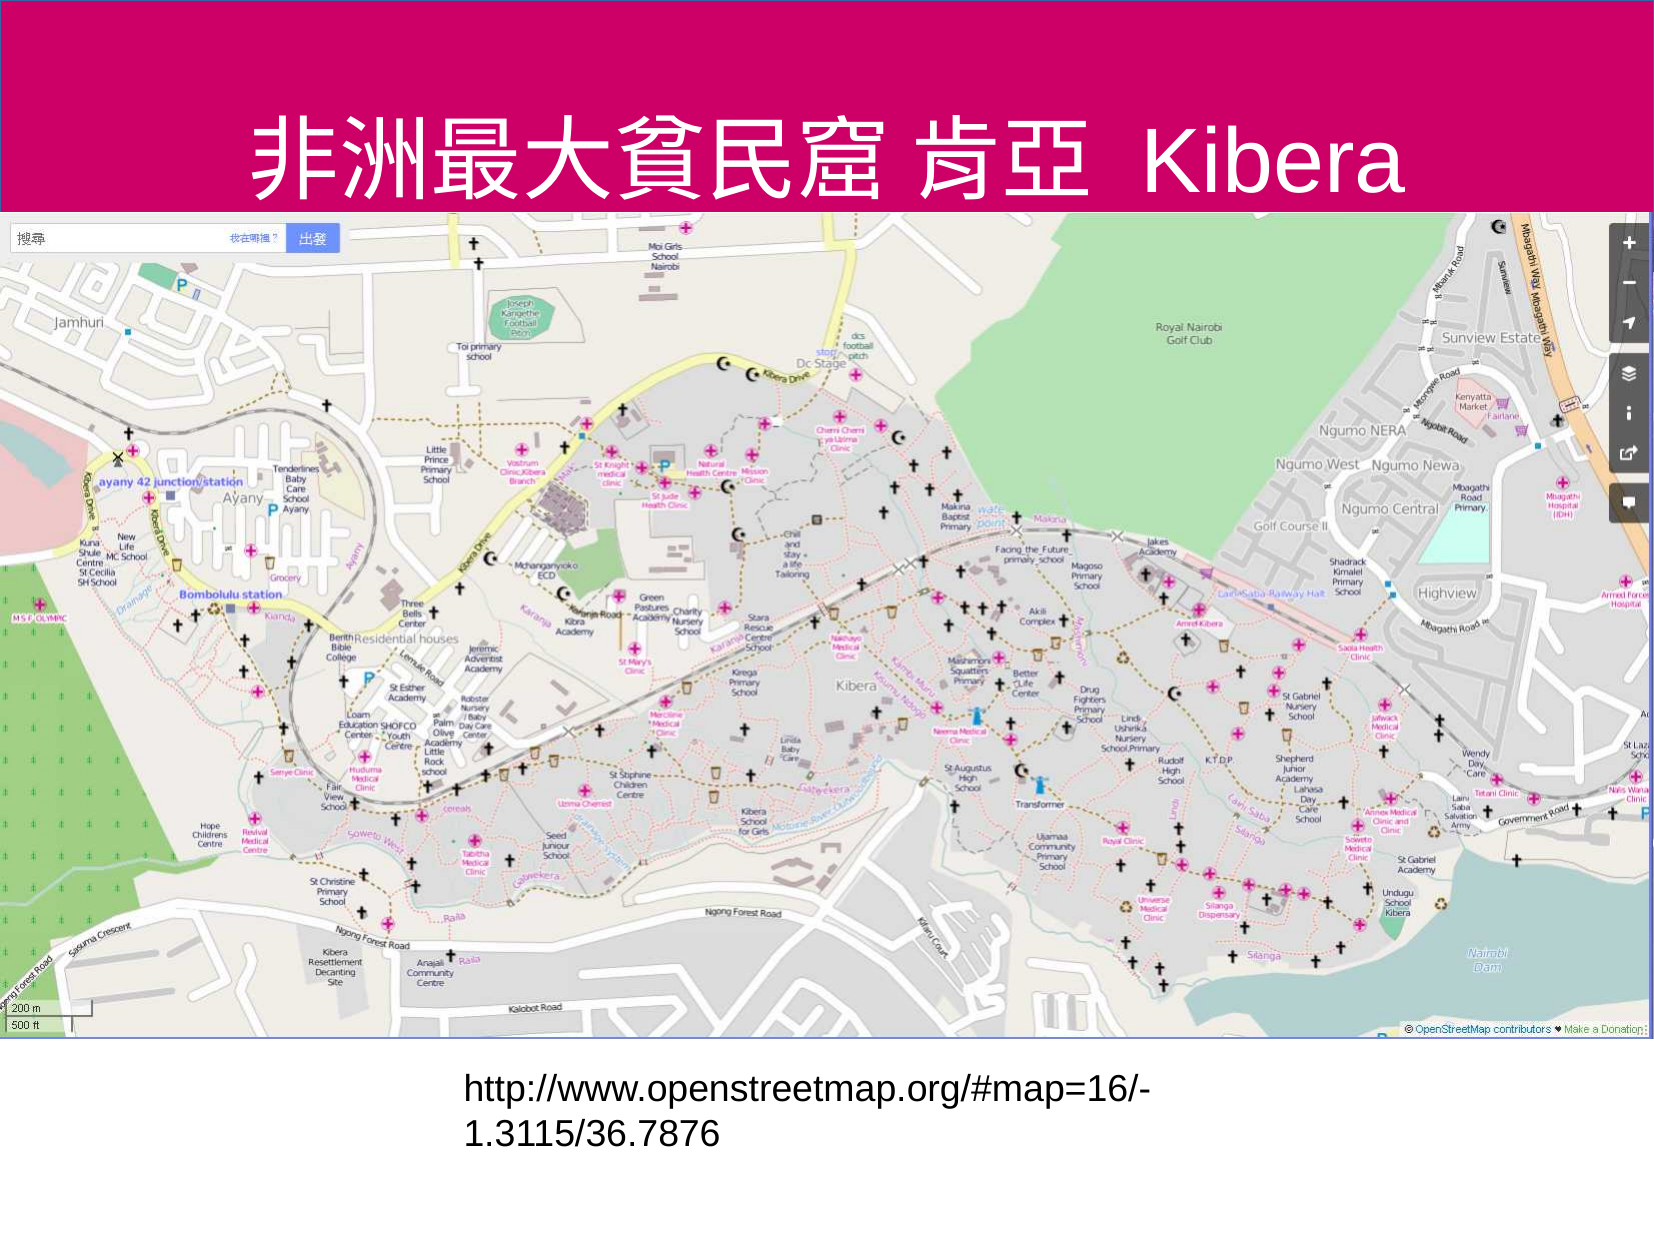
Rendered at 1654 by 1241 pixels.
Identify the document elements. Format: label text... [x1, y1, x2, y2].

text_box http://www.openstreetmap.org/#map=16/-1.3115/36.7876 [448, 1056, 1424, 1113]
title 非洲最大貧民窟 肯亞 Kibera [82, 49, 1571, 212]
picture [0, 212, 1654, 1040]
